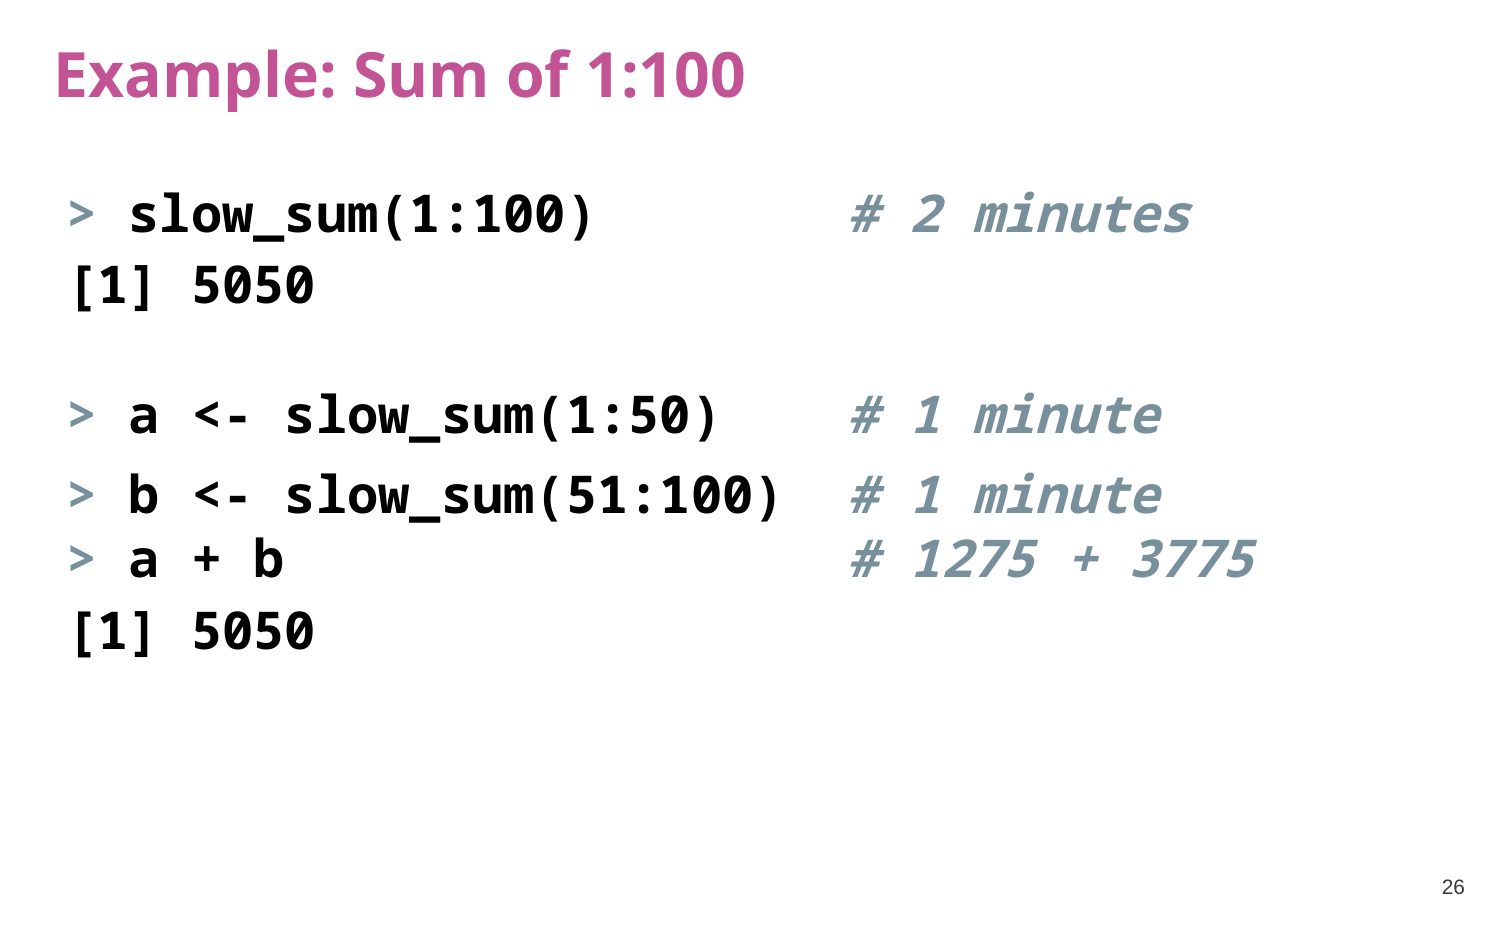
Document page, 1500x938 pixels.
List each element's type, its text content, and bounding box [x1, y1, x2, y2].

list > a + b # 1275 + 3775 [1] 5050 [51, 501, 1449, 665]
list > slow_sum(1:100) # 2 minutes [1] 5050 [51, 155, 1449, 336]
title Example: Sum of 1:100 [38, 20, 1463, 136]
list > a <- slow_sum(1:50) # 1 minute [51, 357, 1449, 434]
slide_number <number> [1389, 849, 1480, 922]
list > b <- slow_sum(51:100) # 1 minute [51, 437, 1449, 501]
